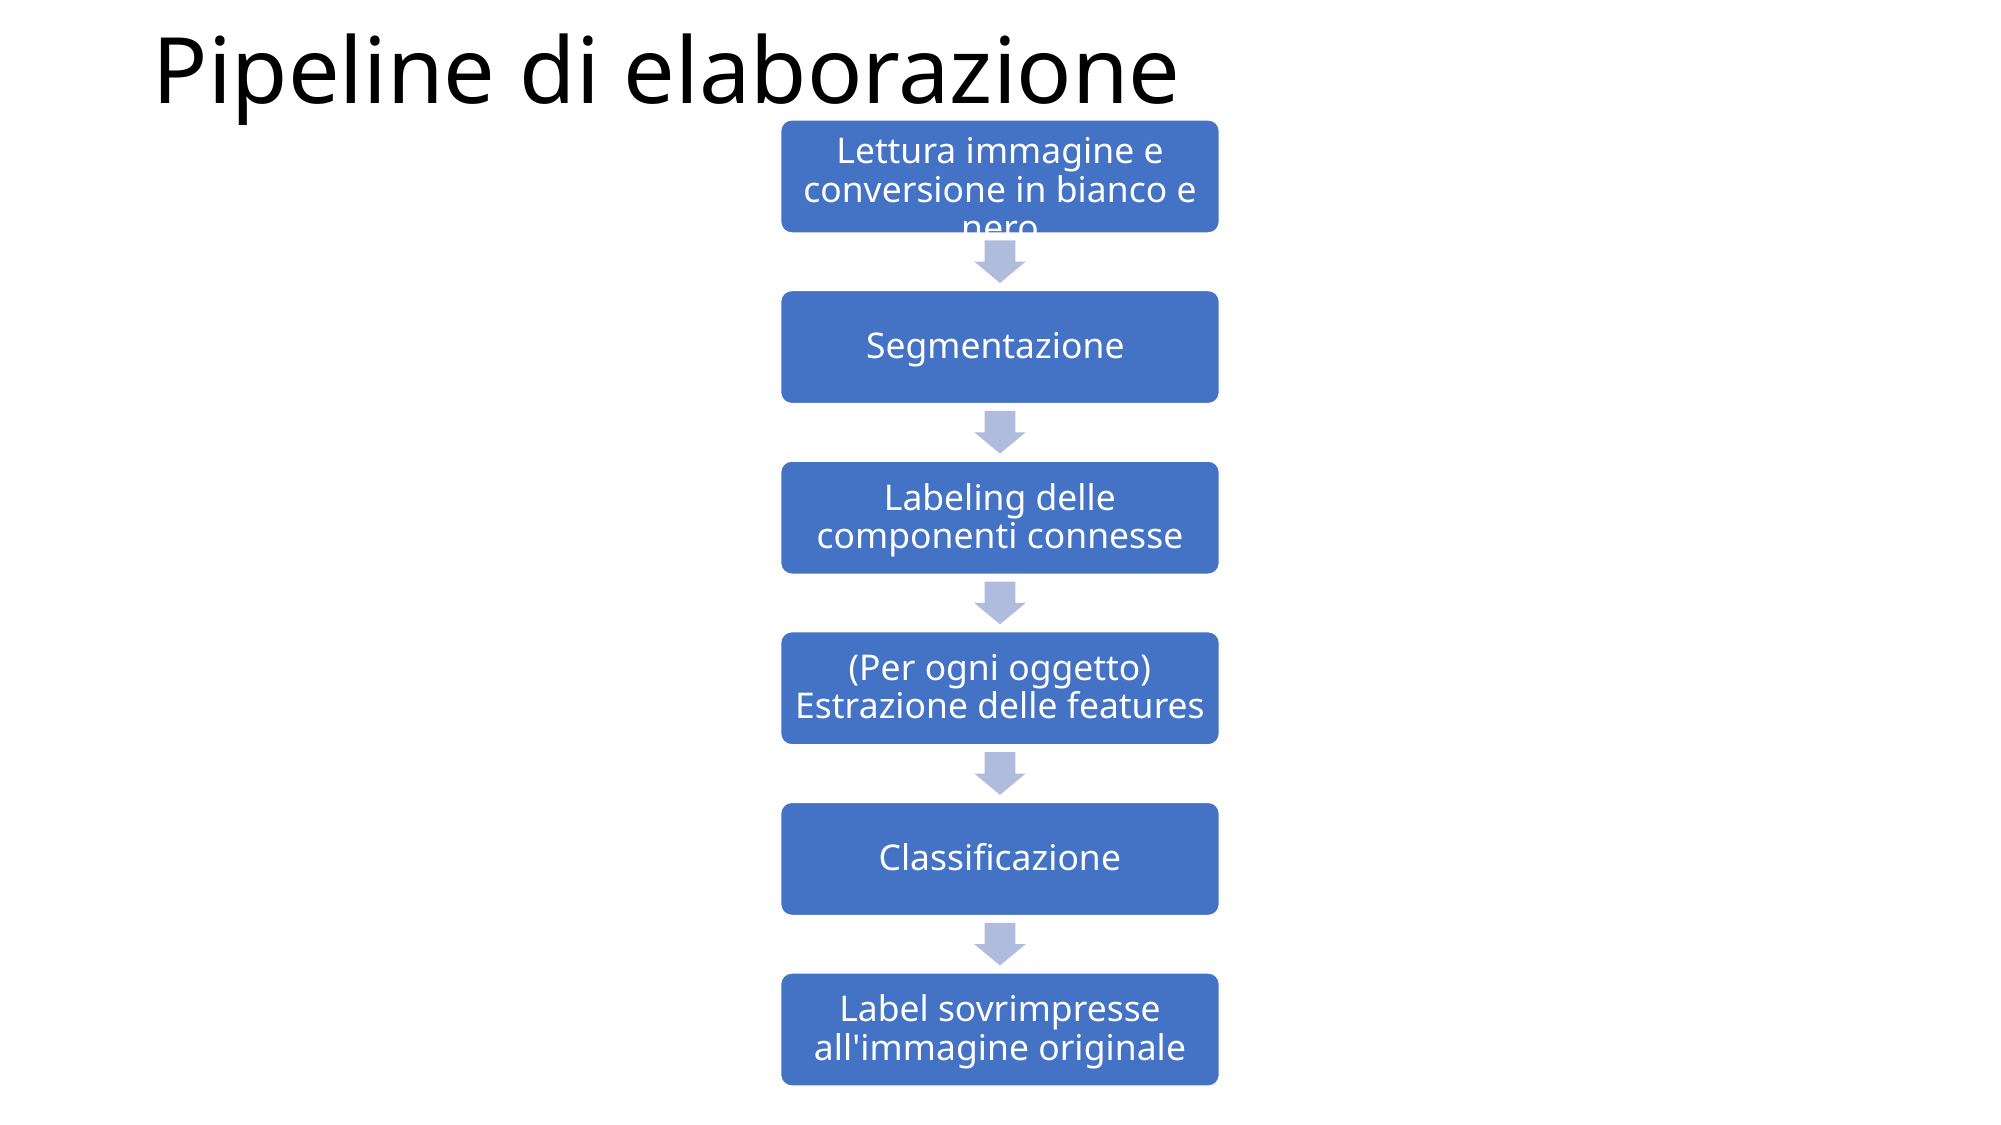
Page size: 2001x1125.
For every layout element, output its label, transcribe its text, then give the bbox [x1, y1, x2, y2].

text_box Classificazione [780, 802, 1220, 916]
text_box Lettura immagine e conversione in bianco e nero [780, 119, 1220, 234]
text_box [974, 581, 1026, 625]
text_box [974, 922, 1026, 966]
text_box [974, 240, 1026, 283]
text_box (Per ogni oggetto) Estrazione delle features [780, 631, 1220, 746]
text_box Labeling delle componenti connesse [780, 460, 1220, 575]
title Pipeline di elaborazione [137, 0, 1863, 148]
text_box [974, 410, 1026, 454]
text_box Segmentazione [780, 290, 1220, 404]
text_box Label sovrimpresse all'immagine originale [780, 972, 1220, 1087]
text_box [974, 752, 1026, 795]
